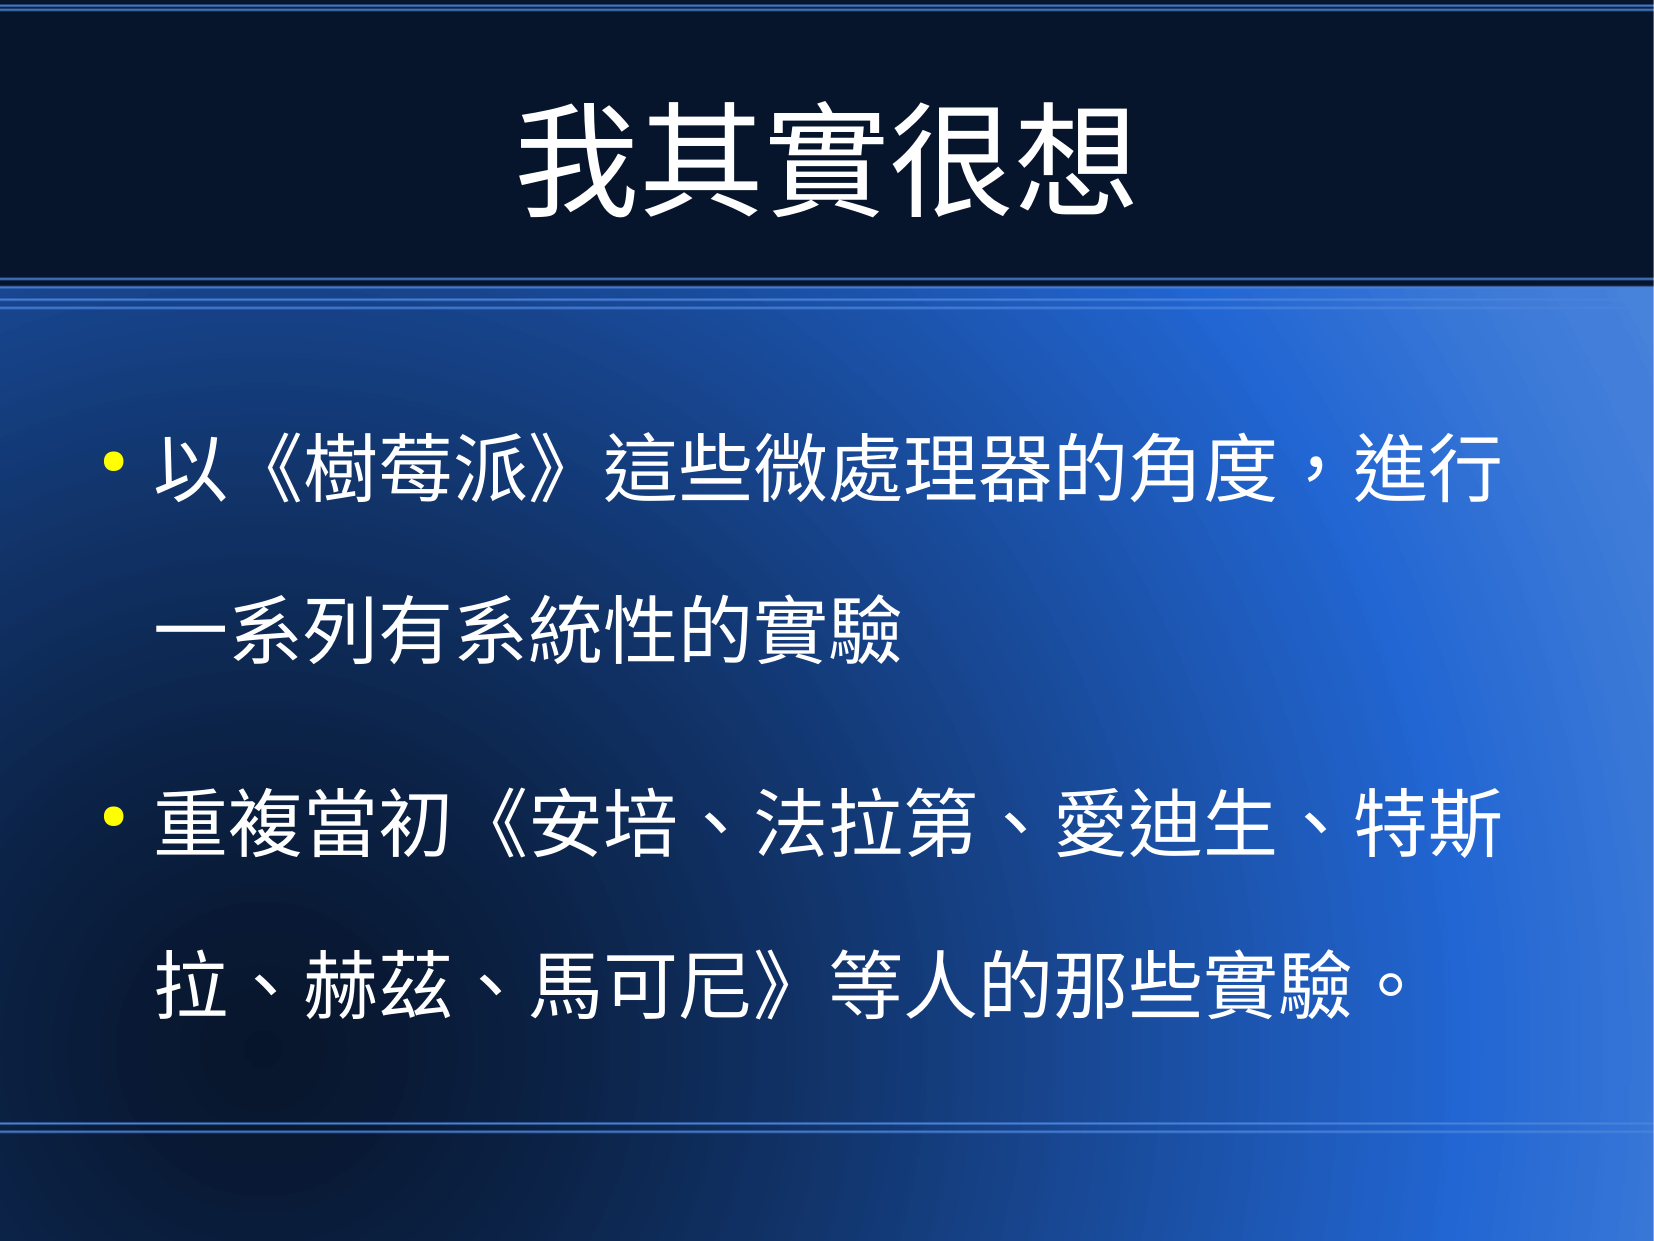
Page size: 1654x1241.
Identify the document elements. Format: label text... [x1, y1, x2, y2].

picture [0, 0, 1654, 1241]
list 以《樹莓派》這些微處理器的角度，進行一系列有系統性的實驗 重複當初《安培、法拉第、愛迪生、特斯拉、赫茲、馬可尼》等人的那些實驗。 [82, 355, 1571, 1241]
title 我其實很想 [82, 49, 1571, 257]
